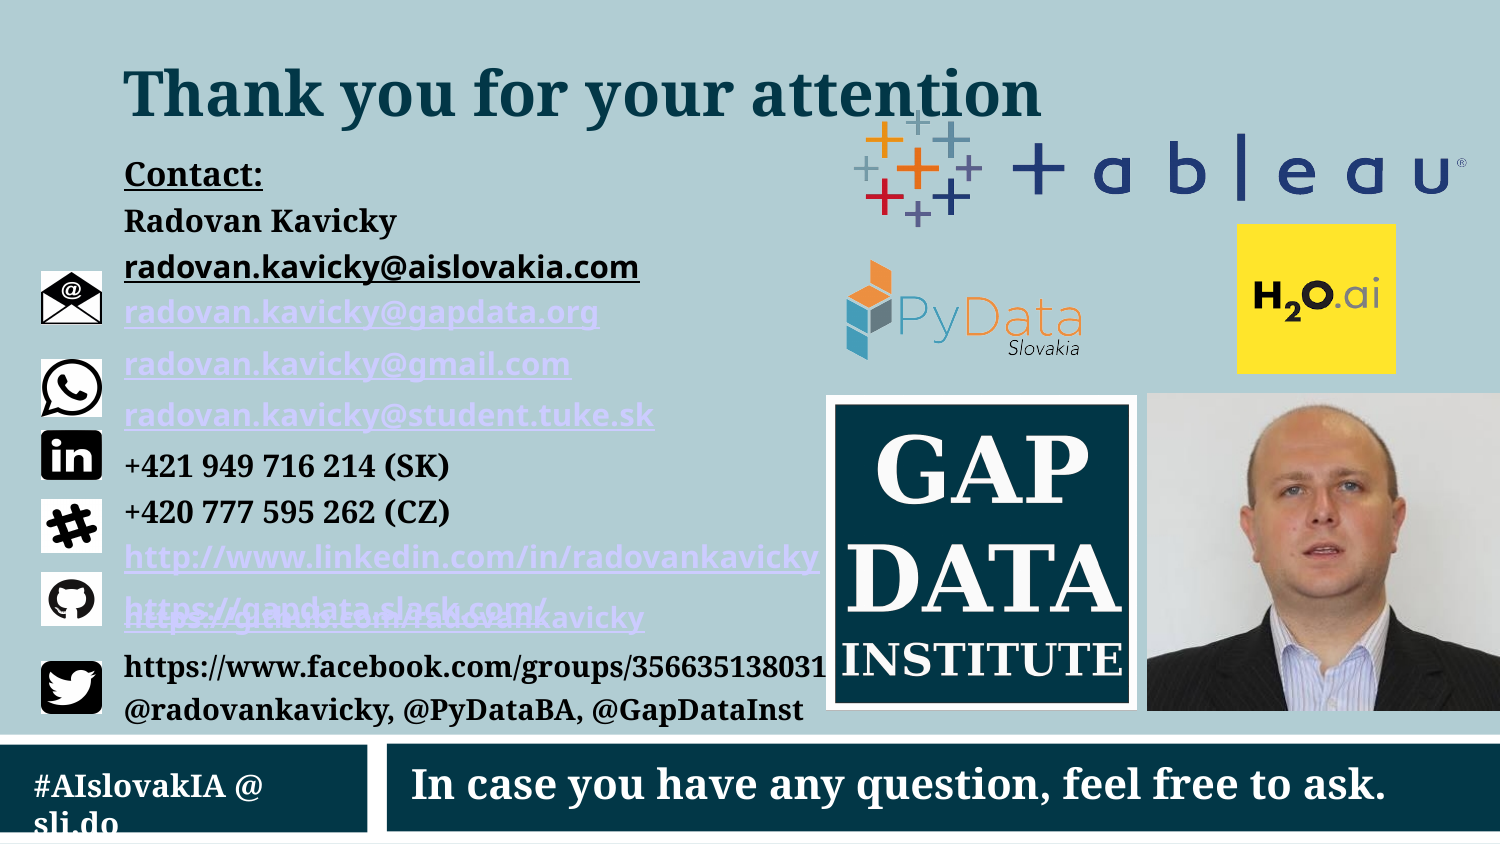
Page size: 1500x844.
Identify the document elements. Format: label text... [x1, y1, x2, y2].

picture [41, 430, 102, 480]
picture [41, 499, 102, 553]
text_box Thank you for your attention [112, 23, 843, 147]
picture [41, 661, 102, 714]
picture [1147, 393, 1500, 711]
text_box In case you have any question, feel free to ask. [400, 740, 1500, 826]
text_box #AIslovakIA @ sli.do [22, 760, 342, 815]
picture [843, 22, 1477, 374]
picture [41, 271, 102, 325]
picture [41, 359, 102, 417]
picture [851, 86, 861, 95]
text_box https://github.com/radovankavicky https://www.facebook.com/groups/356635138031671 @radovankavicky, @PyDataBA, @GapDataInst [64, 545, 1069, 844]
picture [41, 572, 102, 626]
picture [826, 395, 1137, 711]
text_box Contact: Radovan Kavicky radovan.kavicky@aislovakia.com radovan.kavicky@gapdata.org radovan.kavicky@gmail.com radovan.kavicky@student.tuke.sk +421 949 716 214 (SK) +420 777 595 262 (CZ) http://www.linkedin.com/in/radovankavicky https://gapdata.slack.com/ [64, 147, 1403, 701]
